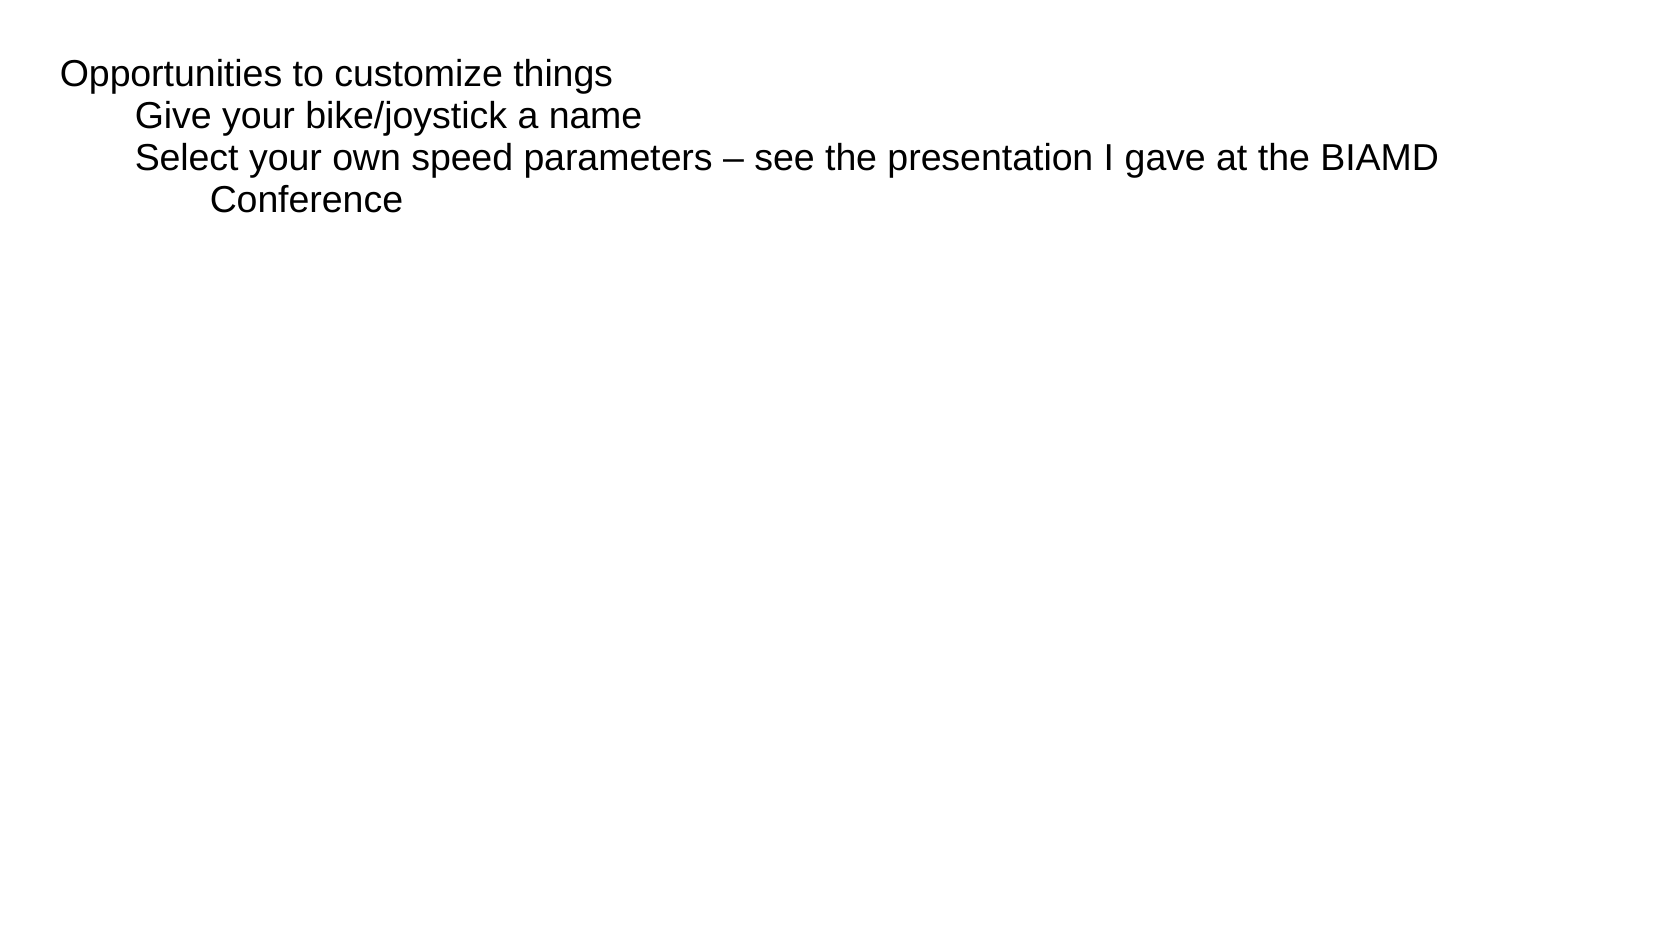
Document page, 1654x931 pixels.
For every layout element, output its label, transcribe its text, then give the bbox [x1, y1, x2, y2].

text_box Opportunities to customize things Give your bike/joystick a name Select your own speed parameters – see the presentation I gave at the BIAMD Conference [45, 45, 1621, 354]
